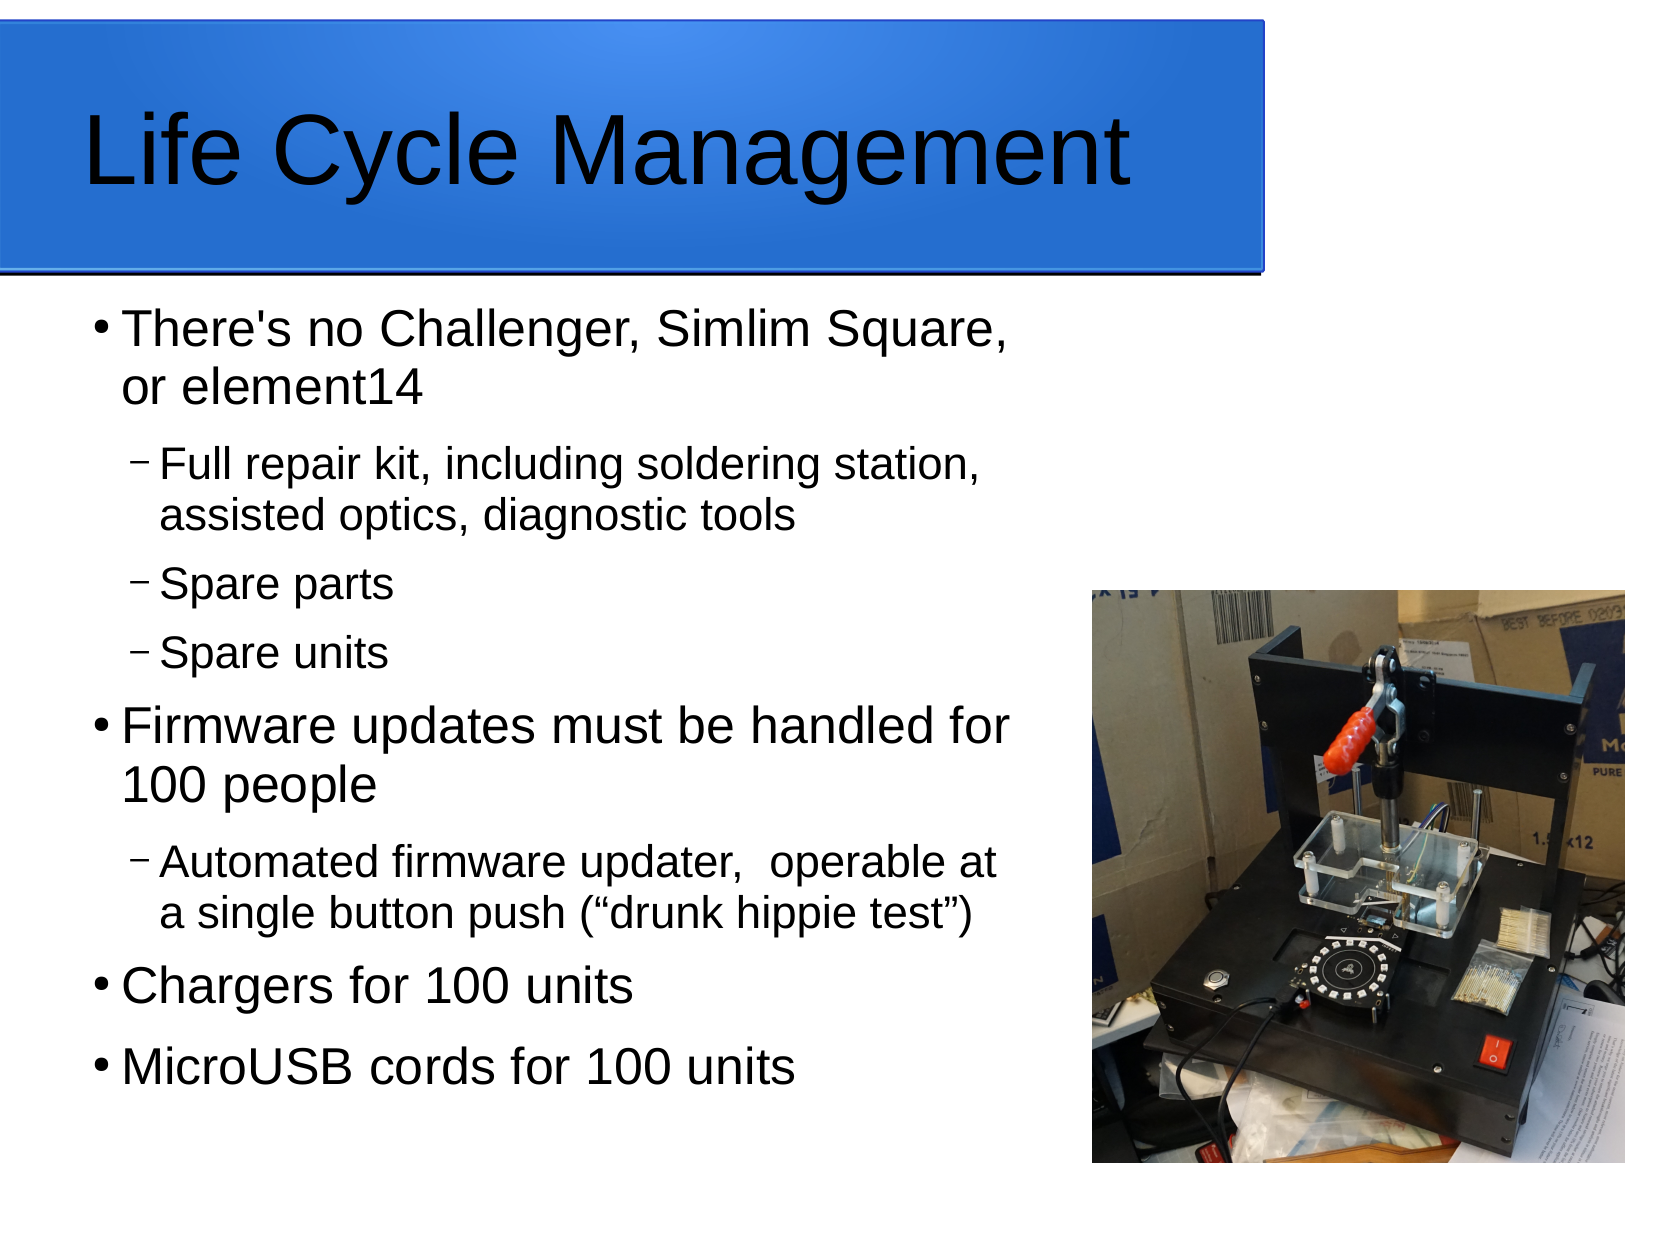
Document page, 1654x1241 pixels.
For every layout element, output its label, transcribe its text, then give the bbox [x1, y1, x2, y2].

picture [1092, 590, 1625, 1164]
title Life Cycle Management [82, 47, 1235, 252]
list There's no Challenger, Simlim Square, or element14 Full repair kit, including soldering station, assisted optics, diagnostic tools Spare parts Spare units Firmware updates must be handled for 100 people Automated firmware updater, operable at a single button push (“drunk hippie test”) Chargers for 100 units MicroUSB cords for 100 units [82, 299, 1034, 1123]
